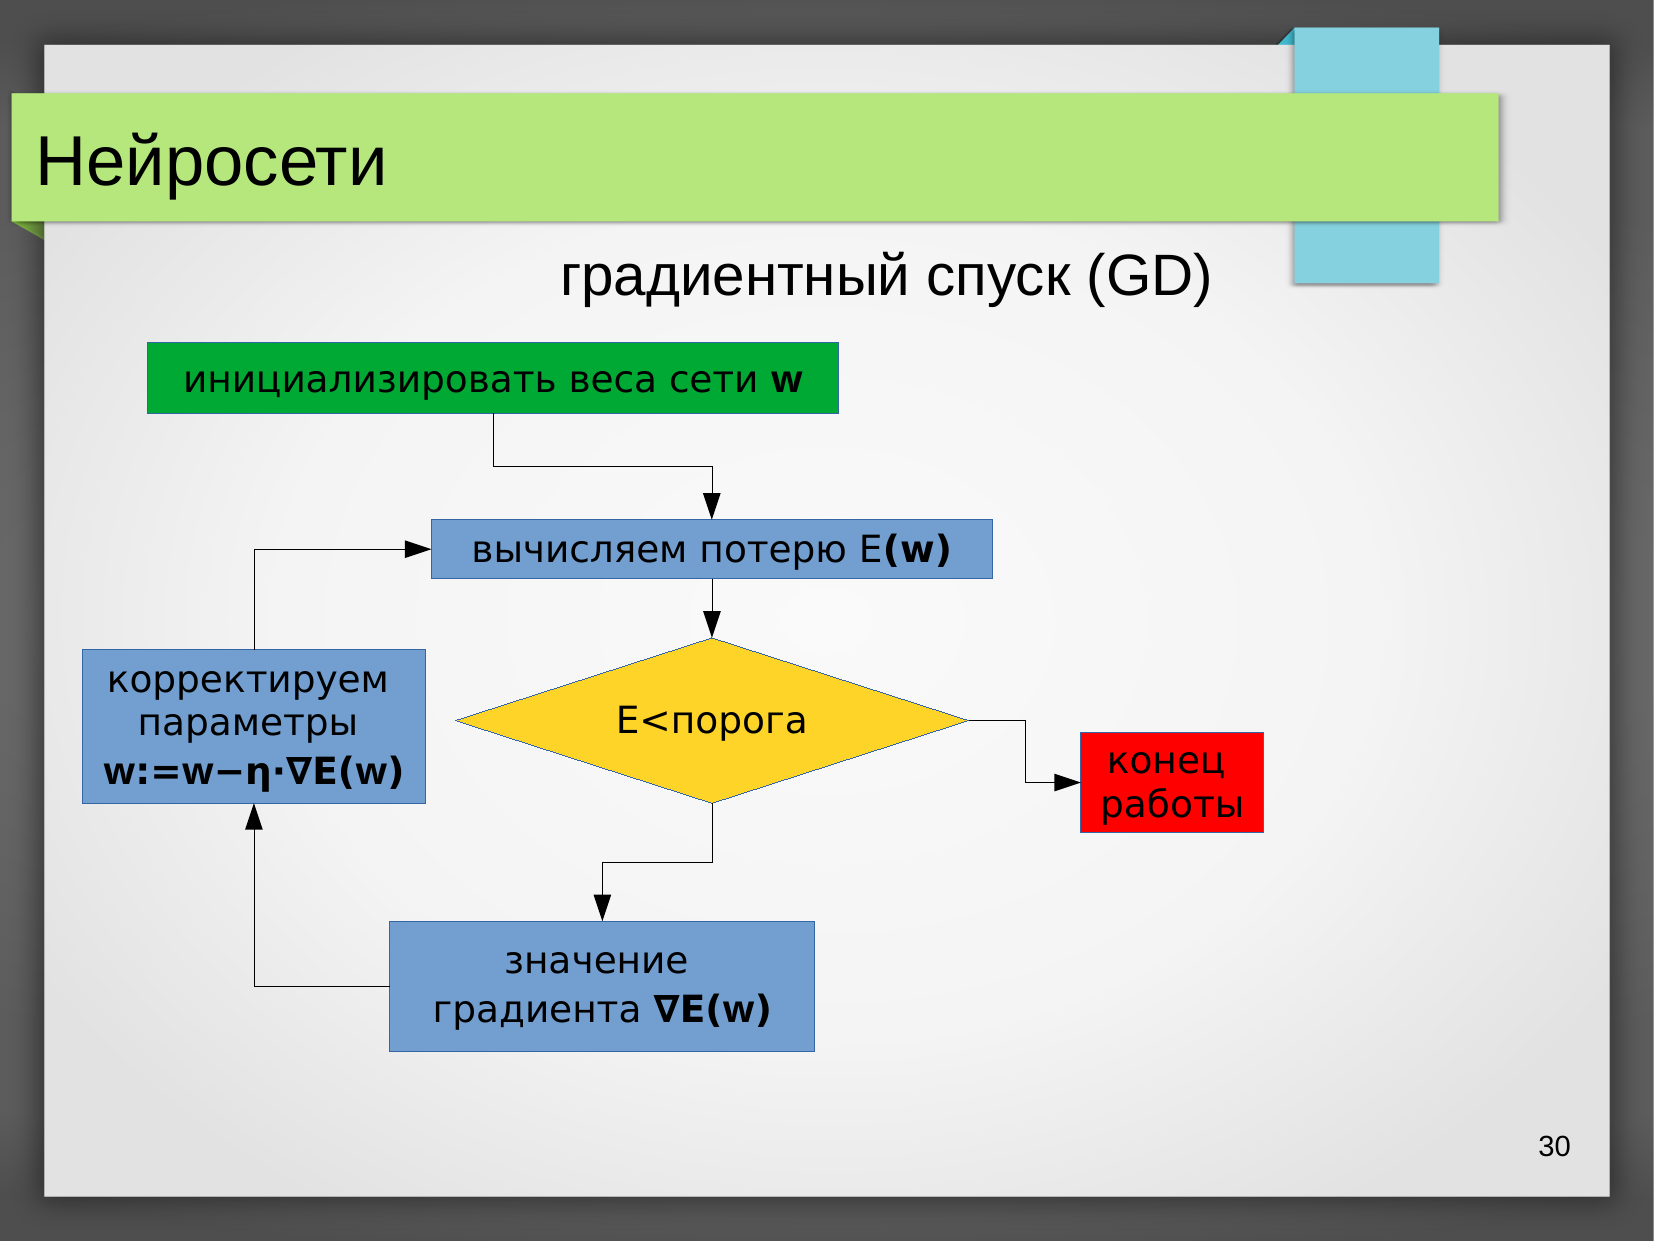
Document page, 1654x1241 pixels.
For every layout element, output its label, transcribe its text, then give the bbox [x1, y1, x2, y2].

text_box вычисляем потерю E(w) [431, 519, 993, 579]
text_box значение градиента ∇E(w) [389, 921, 815, 1052]
text_box корректируем параметры w:=w−η⋅∇E(w) [82, 649, 426, 804]
text_box градиентный спуск (GD) [545, 224, 1288, 319]
title Нейросети [35, 121, 1489, 201]
text_box конец работы [1080, 732, 1264, 833]
text_box инициализировать веса сети w [147, 342, 839, 414]
picture [0, 0, 1654, 1241]
text_box E<порога [455, 638, 968, 804]
